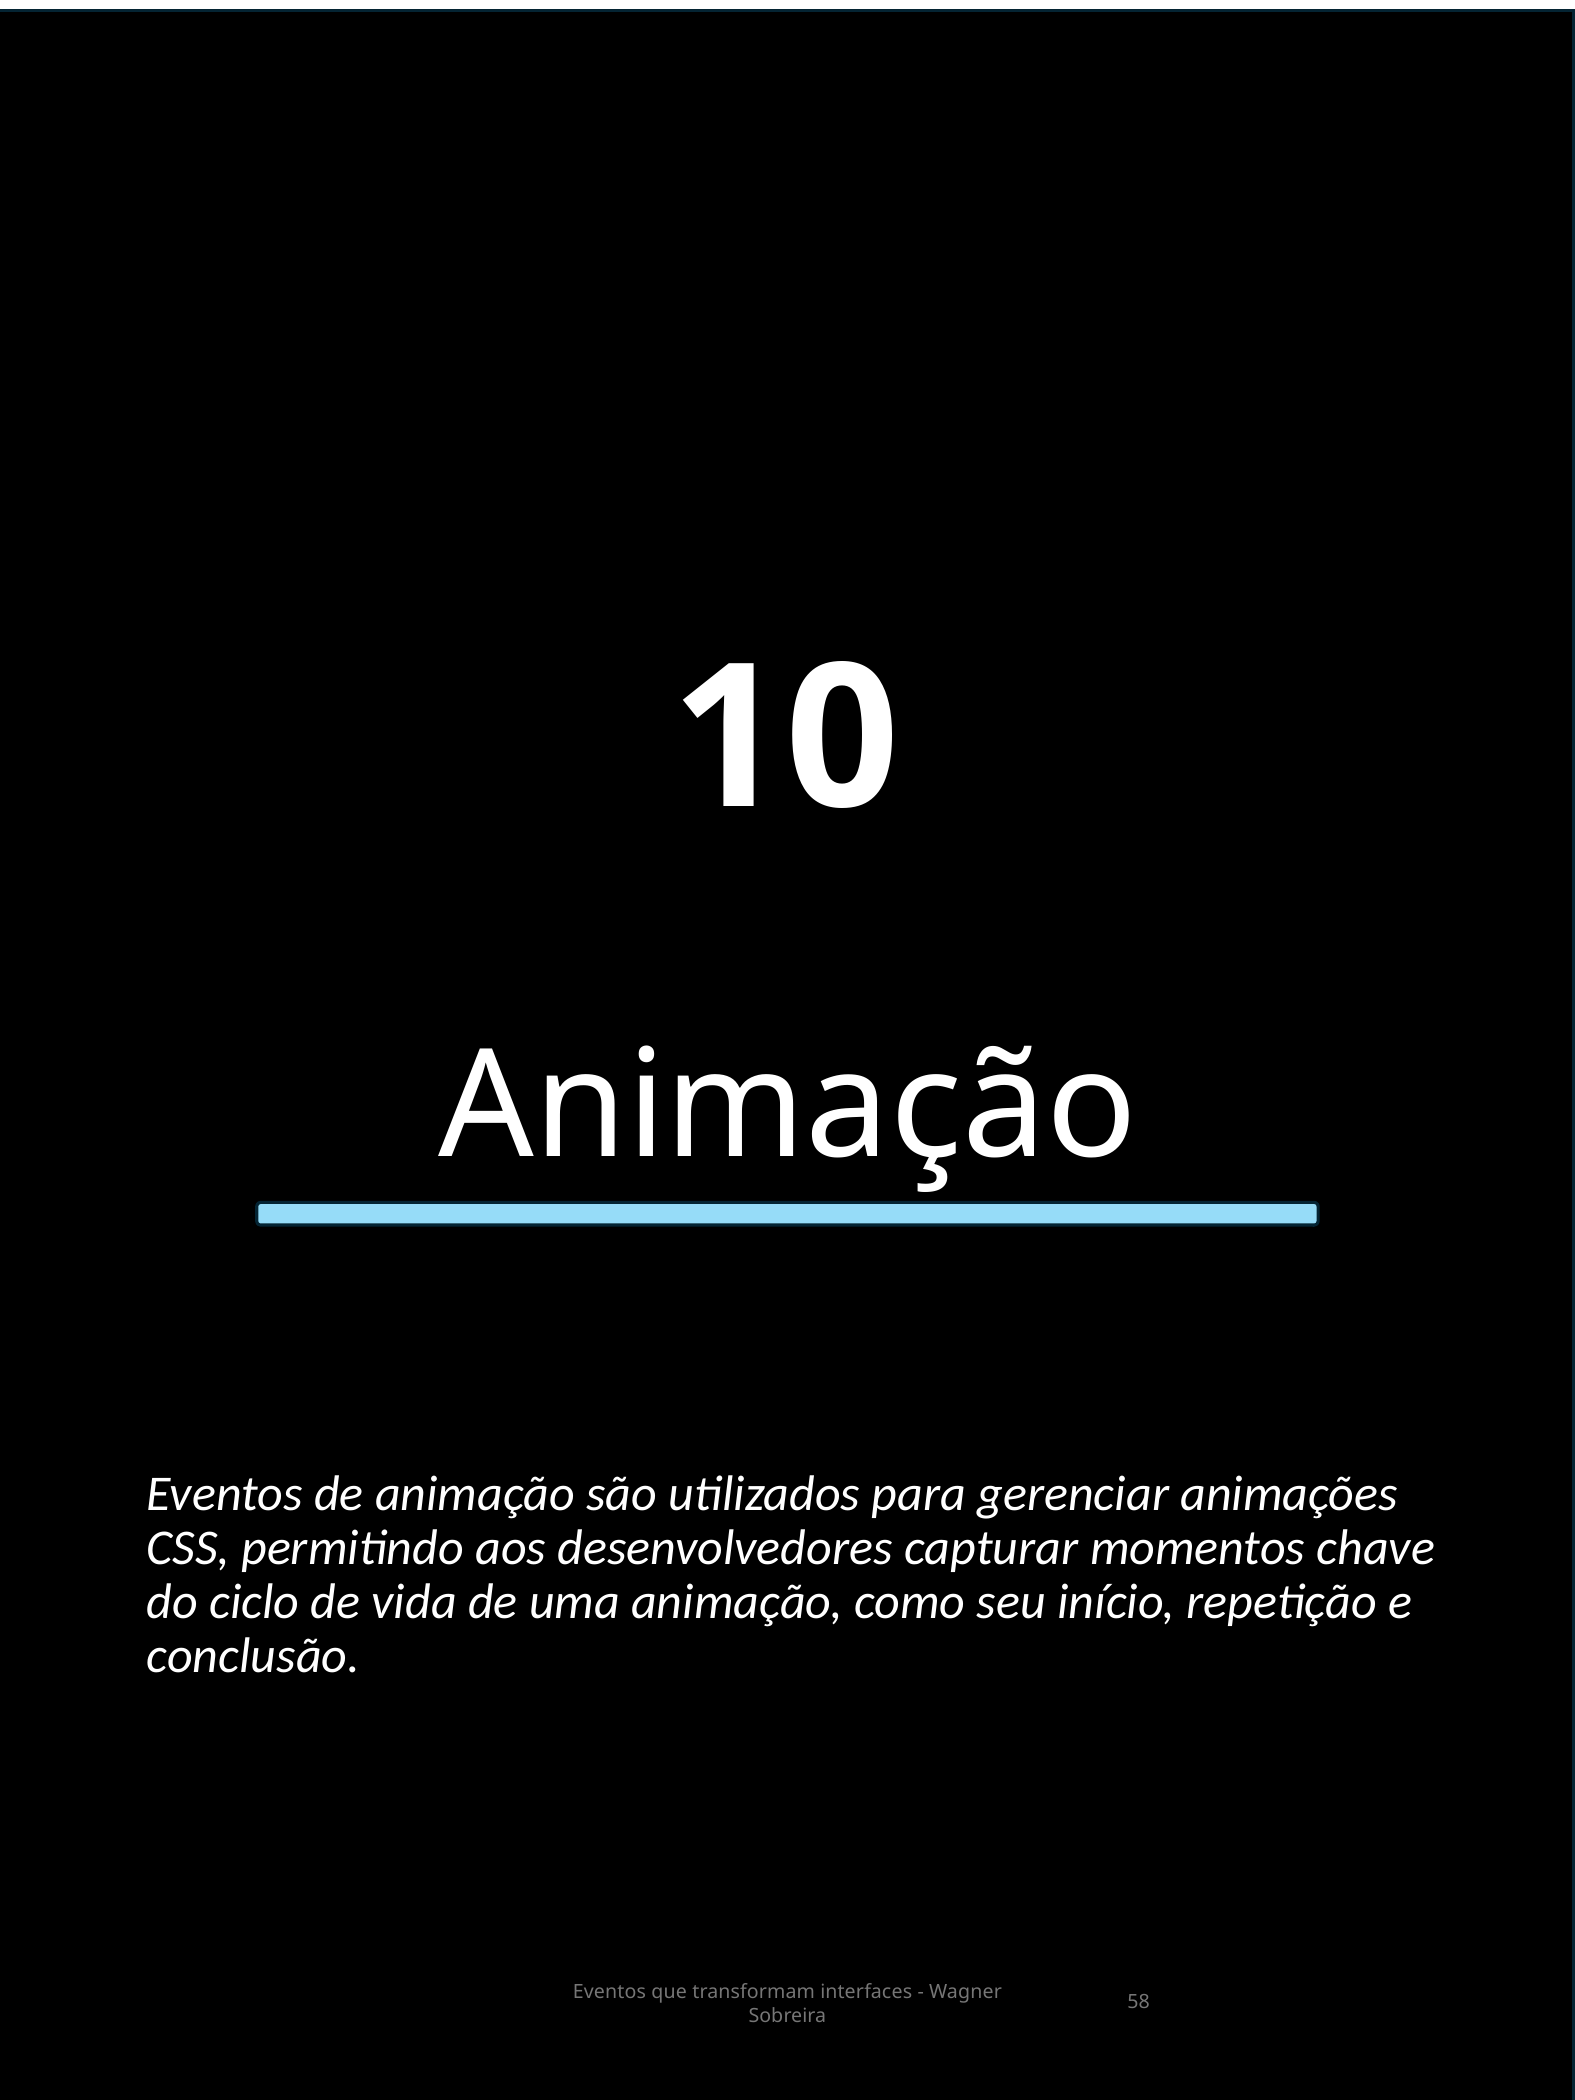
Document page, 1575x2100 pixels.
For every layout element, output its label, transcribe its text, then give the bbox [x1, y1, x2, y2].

slide_number 58 [1112, 1946, 1467, 2059]
text_box Eventos de animação são utilizados para gerenciar animações CSS, permitindo aos desenvolvedores capturar momentos chave do ciclo de vida de uma animação, como seu início, repetição e conclusão. [131, 1459, 1496, 1884]
text_box [0, 10, 1574, 2100]
footer Eventos que transformam interfaces - Wagner Sobreira [521, 1946, 1054, 2059]
text_box Animação [256, 999, 1320, 1378]
text_box 10 [398, 598, 1173, 857]
